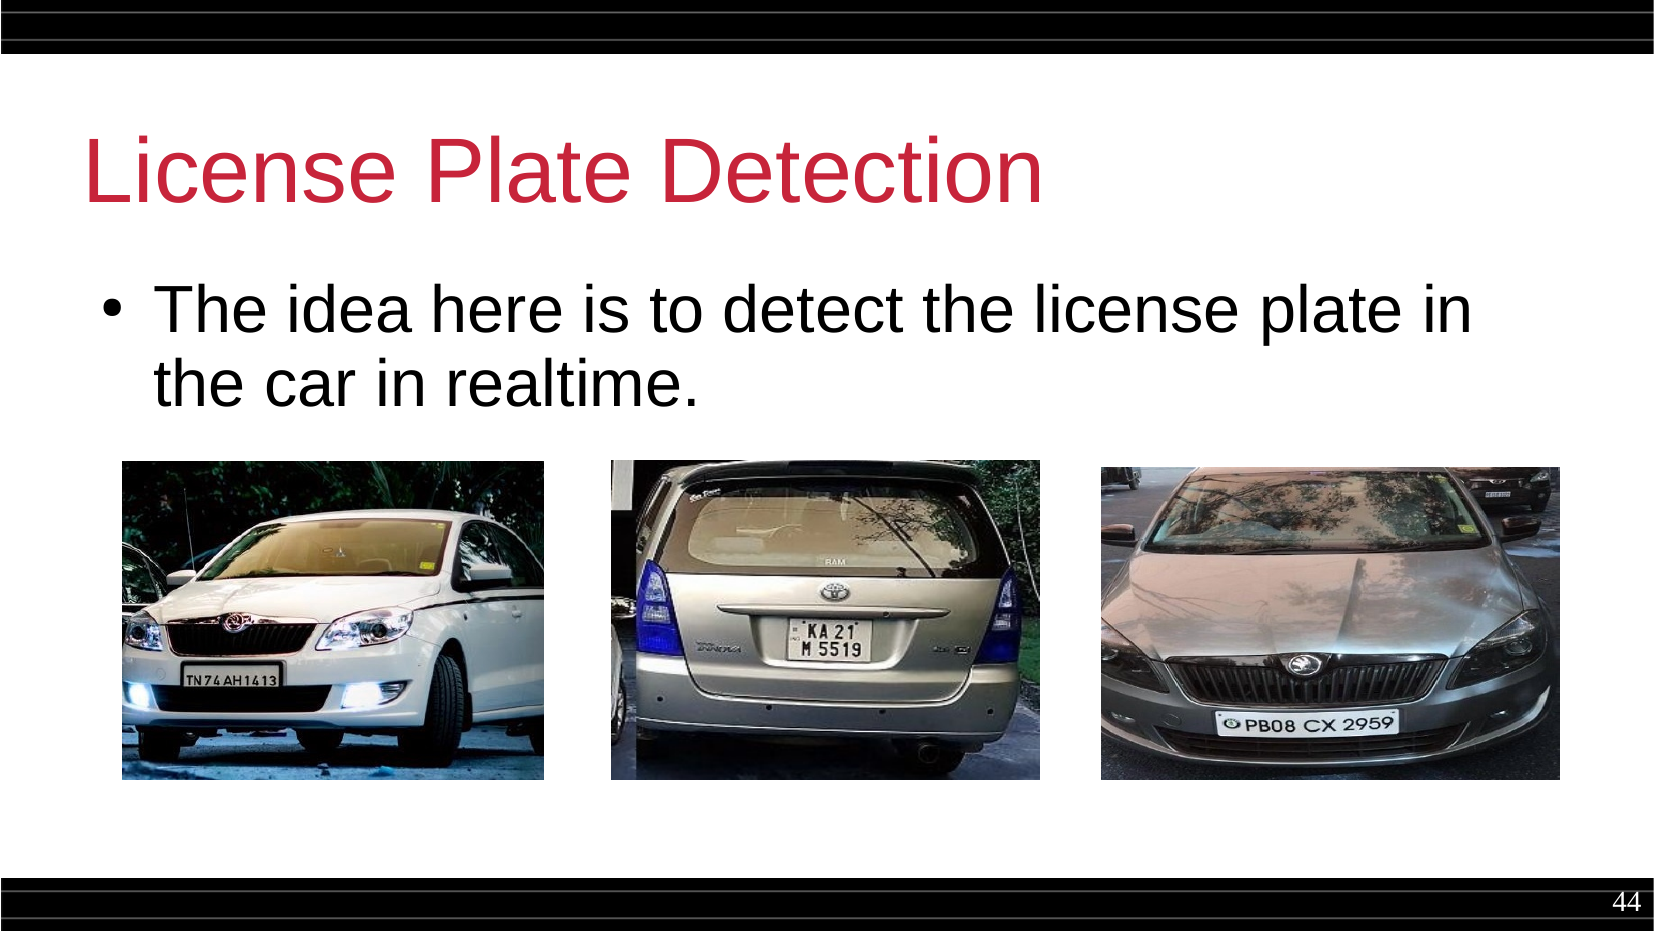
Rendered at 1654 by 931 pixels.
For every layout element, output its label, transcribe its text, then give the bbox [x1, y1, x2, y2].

list The idea here is to detect the license plate in the car in realtime. [82, 271, 1571, 758]
picture [1, 878, 1654, 931]
picture [1101, 467, 1560, 780]
title License Plate Detection [82, 92, 1571, 249]
picture [1, 0, 1654, 54]
picture [122, 461, 544, 780]
picture [611, 460, 1040, 780]
